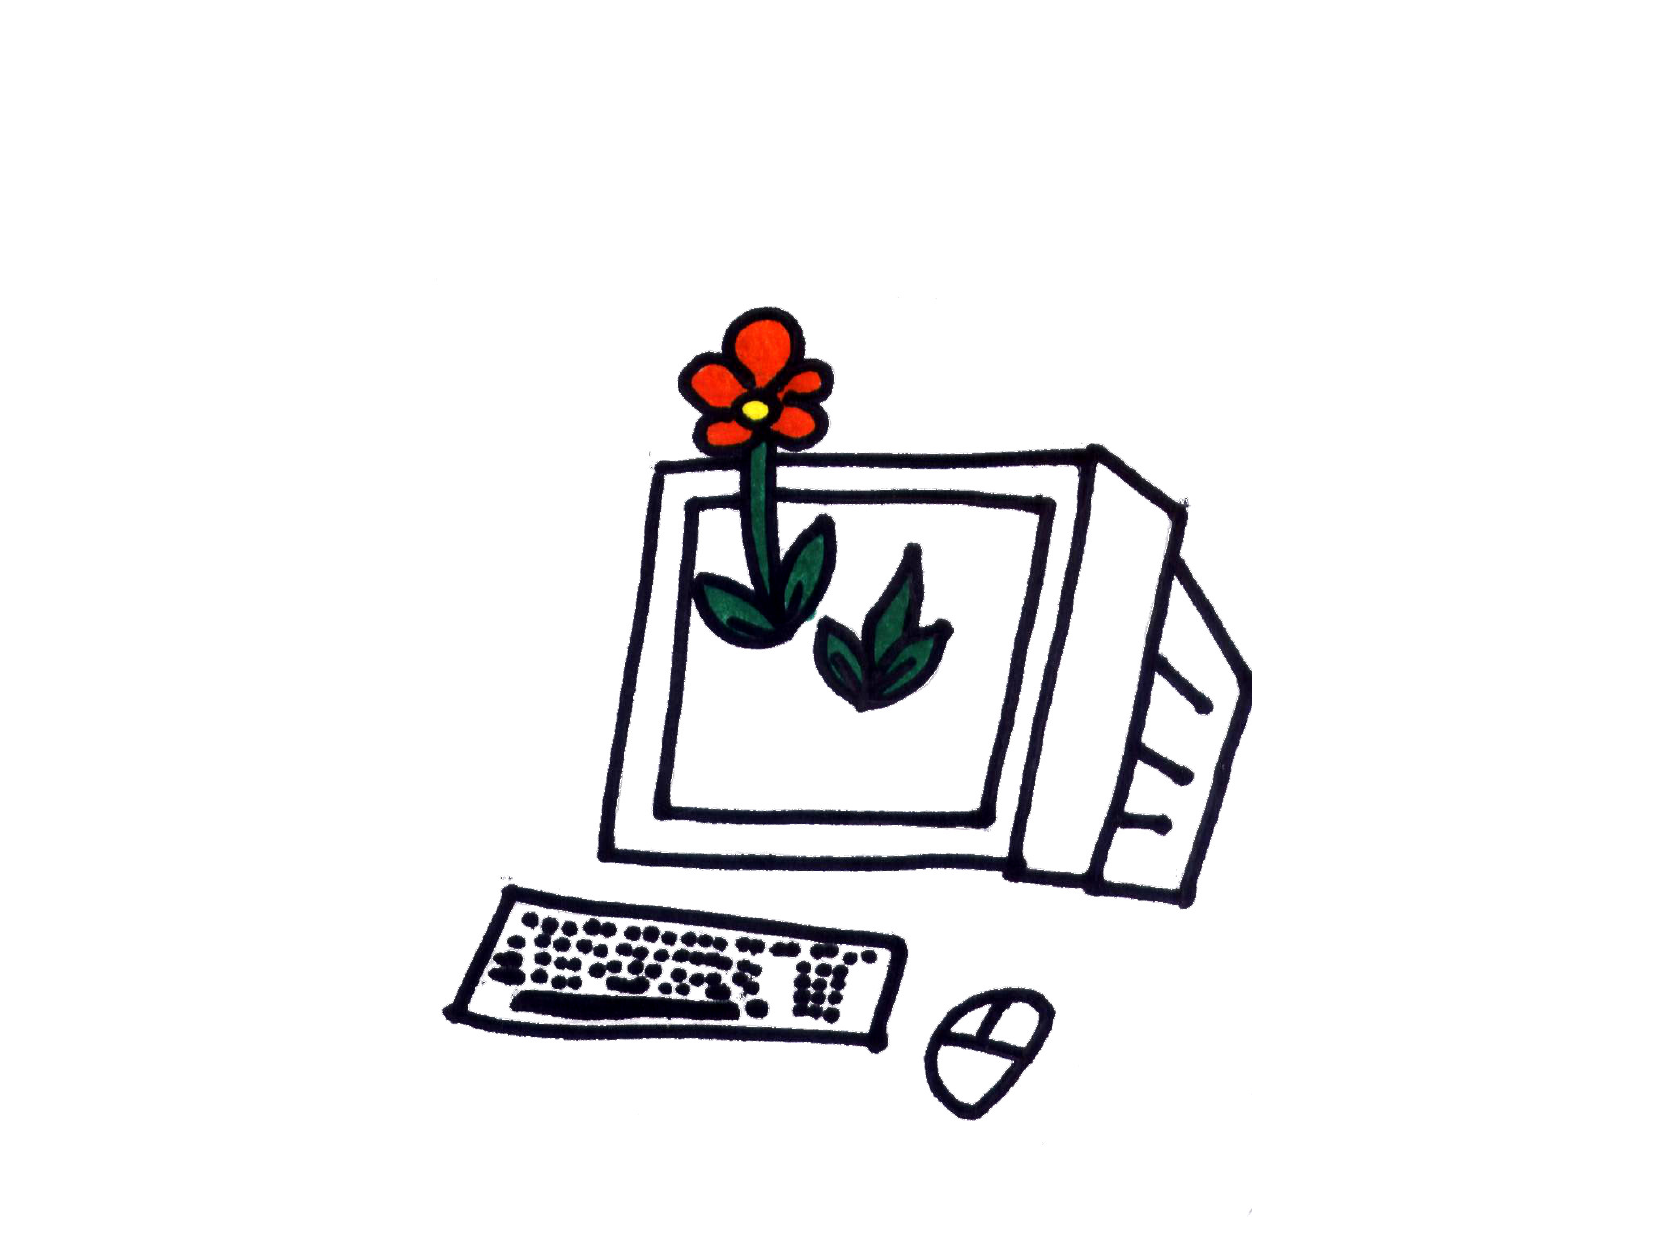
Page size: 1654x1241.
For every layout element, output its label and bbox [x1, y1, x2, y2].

picture [373, 226, 1252, 1217]
